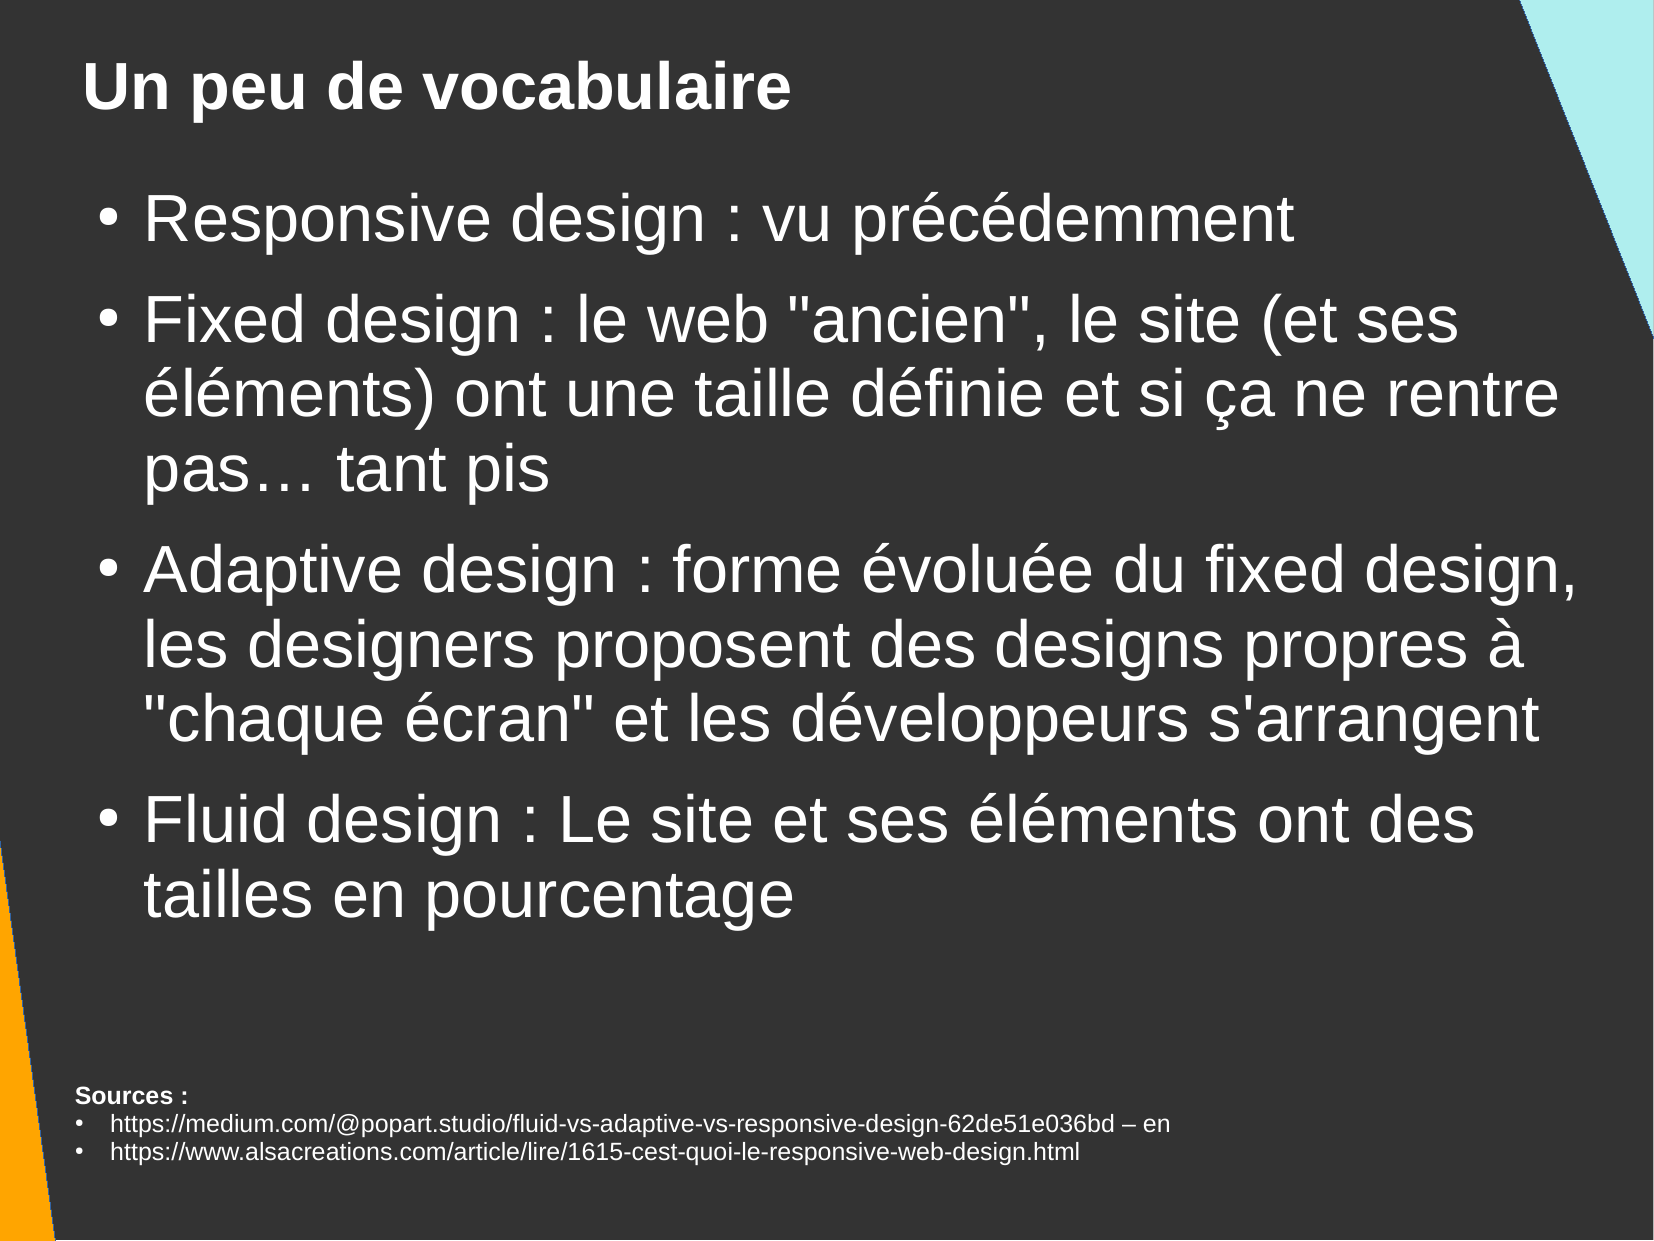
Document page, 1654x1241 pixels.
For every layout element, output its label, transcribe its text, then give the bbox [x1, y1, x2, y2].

list Responsive design : vu précédemment Fixed design : le web "ancien", le site (et ses éléments) ont une taille définie et si ça ne rentre pas… tant pis Adaptive design : forme évoluée du fixed design, les designers proposent des designs propres à "chaque écran" et les développeurs s'arrangent Fluid design : Le site et ses éléments ont des tailles en pourcentage [80, 180, 1605, 981]
title Un peu de vocabulaire [82, 49, 1571, 152]
text_box Sources : https://medium.com/@popart.studio/fluid-vs-adaptive-vs-responsive-design-62de51e036bd – en https://www.alsacreations.com/article/lire/1615-cest-quoi-le-responsive-web-design.html [60, 1074, 1546, 1241]
text_box [0, 840, 56, 1241]
text_box [1519, 0, 1654, 339]
